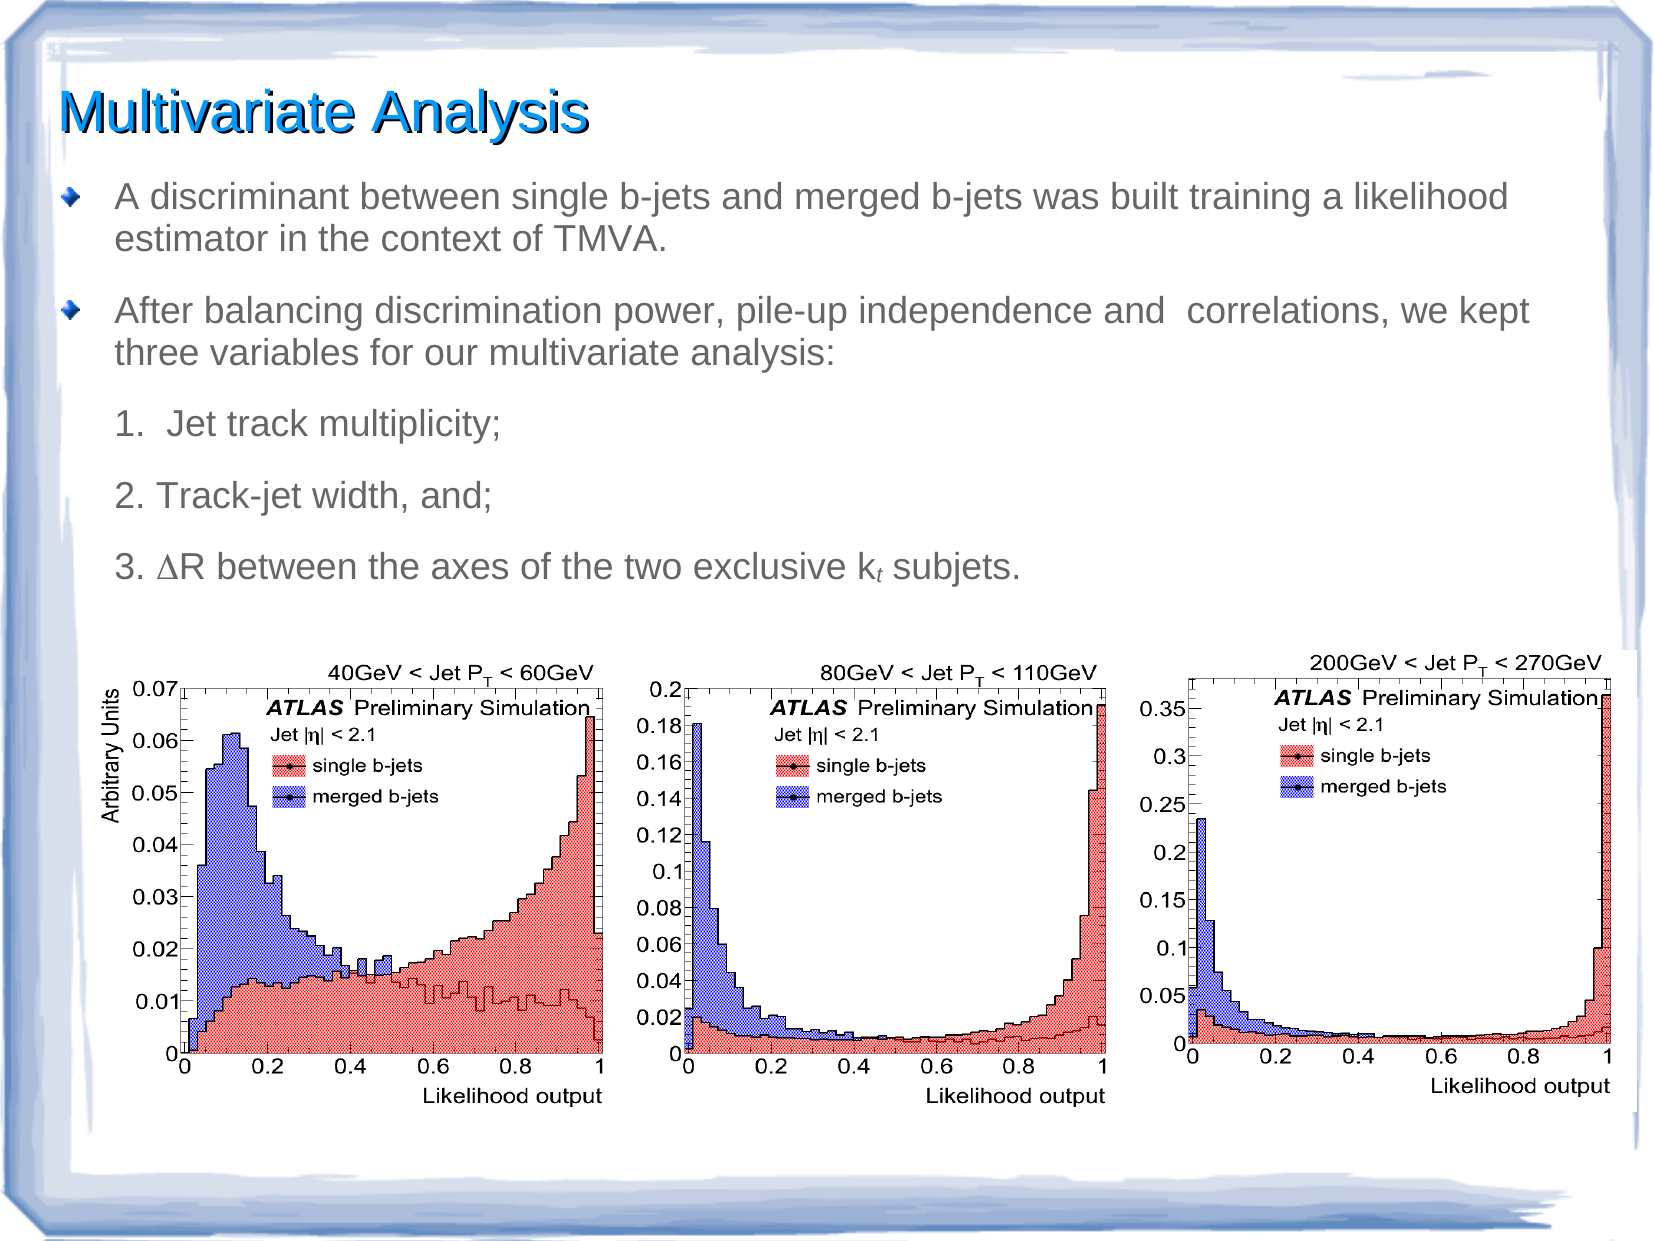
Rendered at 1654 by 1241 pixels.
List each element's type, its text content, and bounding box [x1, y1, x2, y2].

picture [0, 0, 1654, 1241]
list A discriminant between single b-jets and merged b-jets was built training a likelihood estimator in the context of TMVA. After balancing discrimination power, pile-up independence and correlations, we kept three variables for our multivariate analysis: 1. Jet track multiplicity; 2. Track-jet width, and; 3. DR between the axes of the two exclusive kt subjets. [43, 175, 1538, 605]
title Multivariate Analysis [57, 41, 1070, 175]
